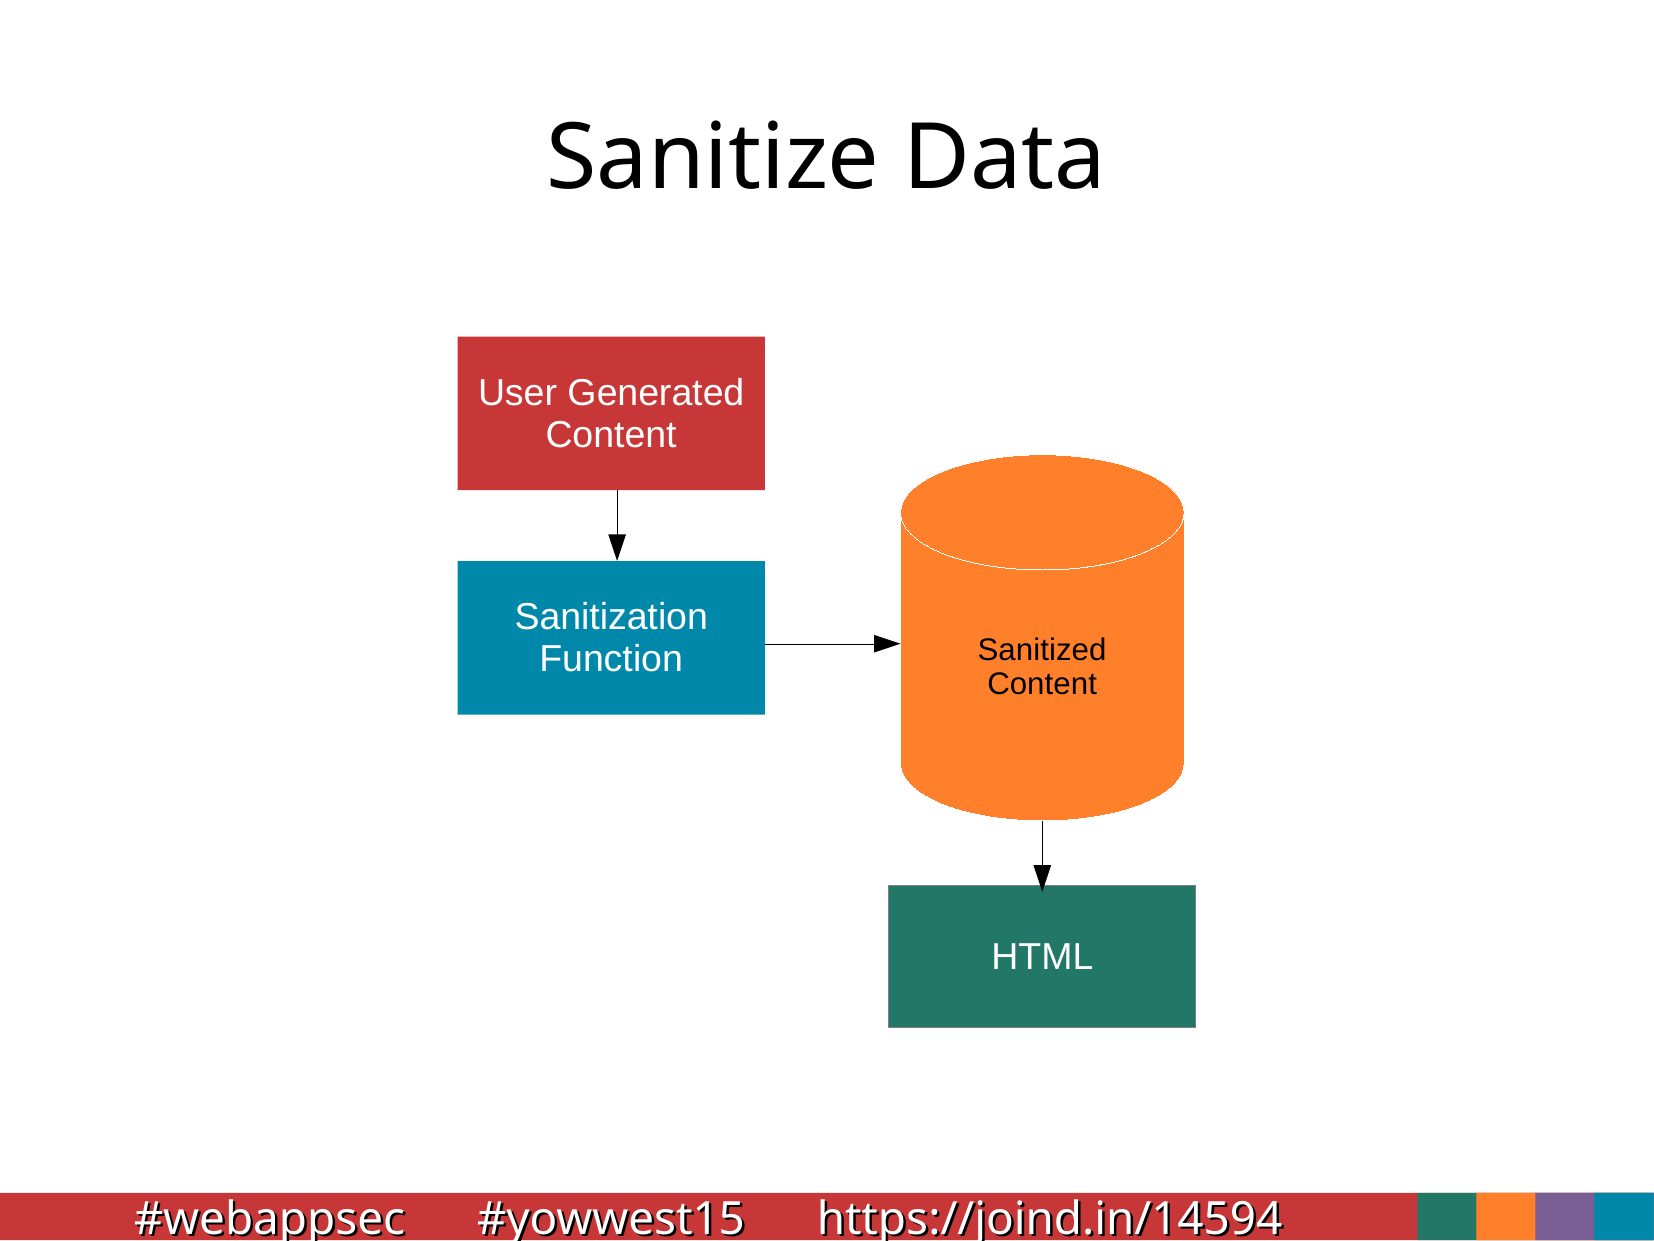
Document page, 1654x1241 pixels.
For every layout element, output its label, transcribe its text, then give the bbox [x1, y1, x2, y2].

title Sanitize Data [82, 49, 1571, 257]
text_box Sanitization Function [457, 561, 765, 715]
text_box Sanitized Content [900, 454, 1185, 821]
text_box HTML [888, 885, 1196, 1028]
text_box User Generated Content [457, 336, 765, 491]
